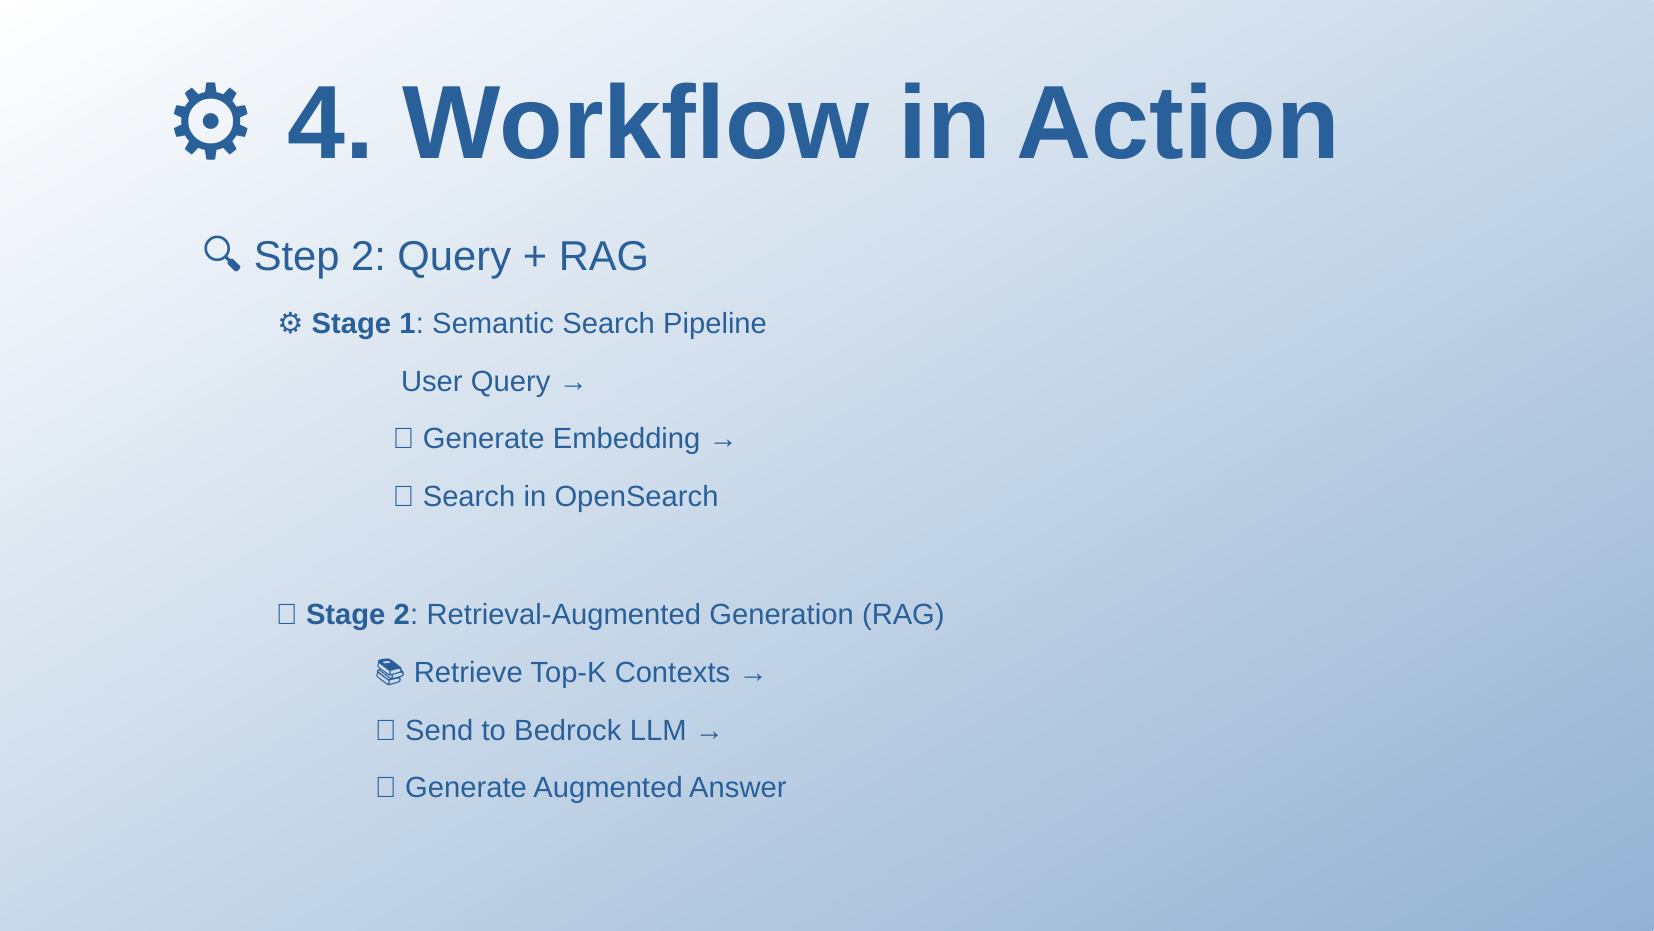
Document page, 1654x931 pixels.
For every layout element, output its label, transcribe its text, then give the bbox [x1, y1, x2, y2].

text_box ⚙️ 4. Workflow in Action [150, 57, 1613, 189]
text_box 🤖 Stage 2: Retrieval-Augmented Generation (RAG) 📚 Retrieve Top-K Contexts → 🚀 Send to Bedrock LLM → 💬 Generate Augmented Answer [261, 591, 1451, 870]
text_box 🔍 Step 2: Query + RAG [187, 225, 826, 301]
text_box ⚙️ Stage 1: Semantic Search Pipeline 🧑‍💻 User Query → 🧠 Generate Embedding → 🔎 Search in OpenSearch [262, 300, 1651, 578]
